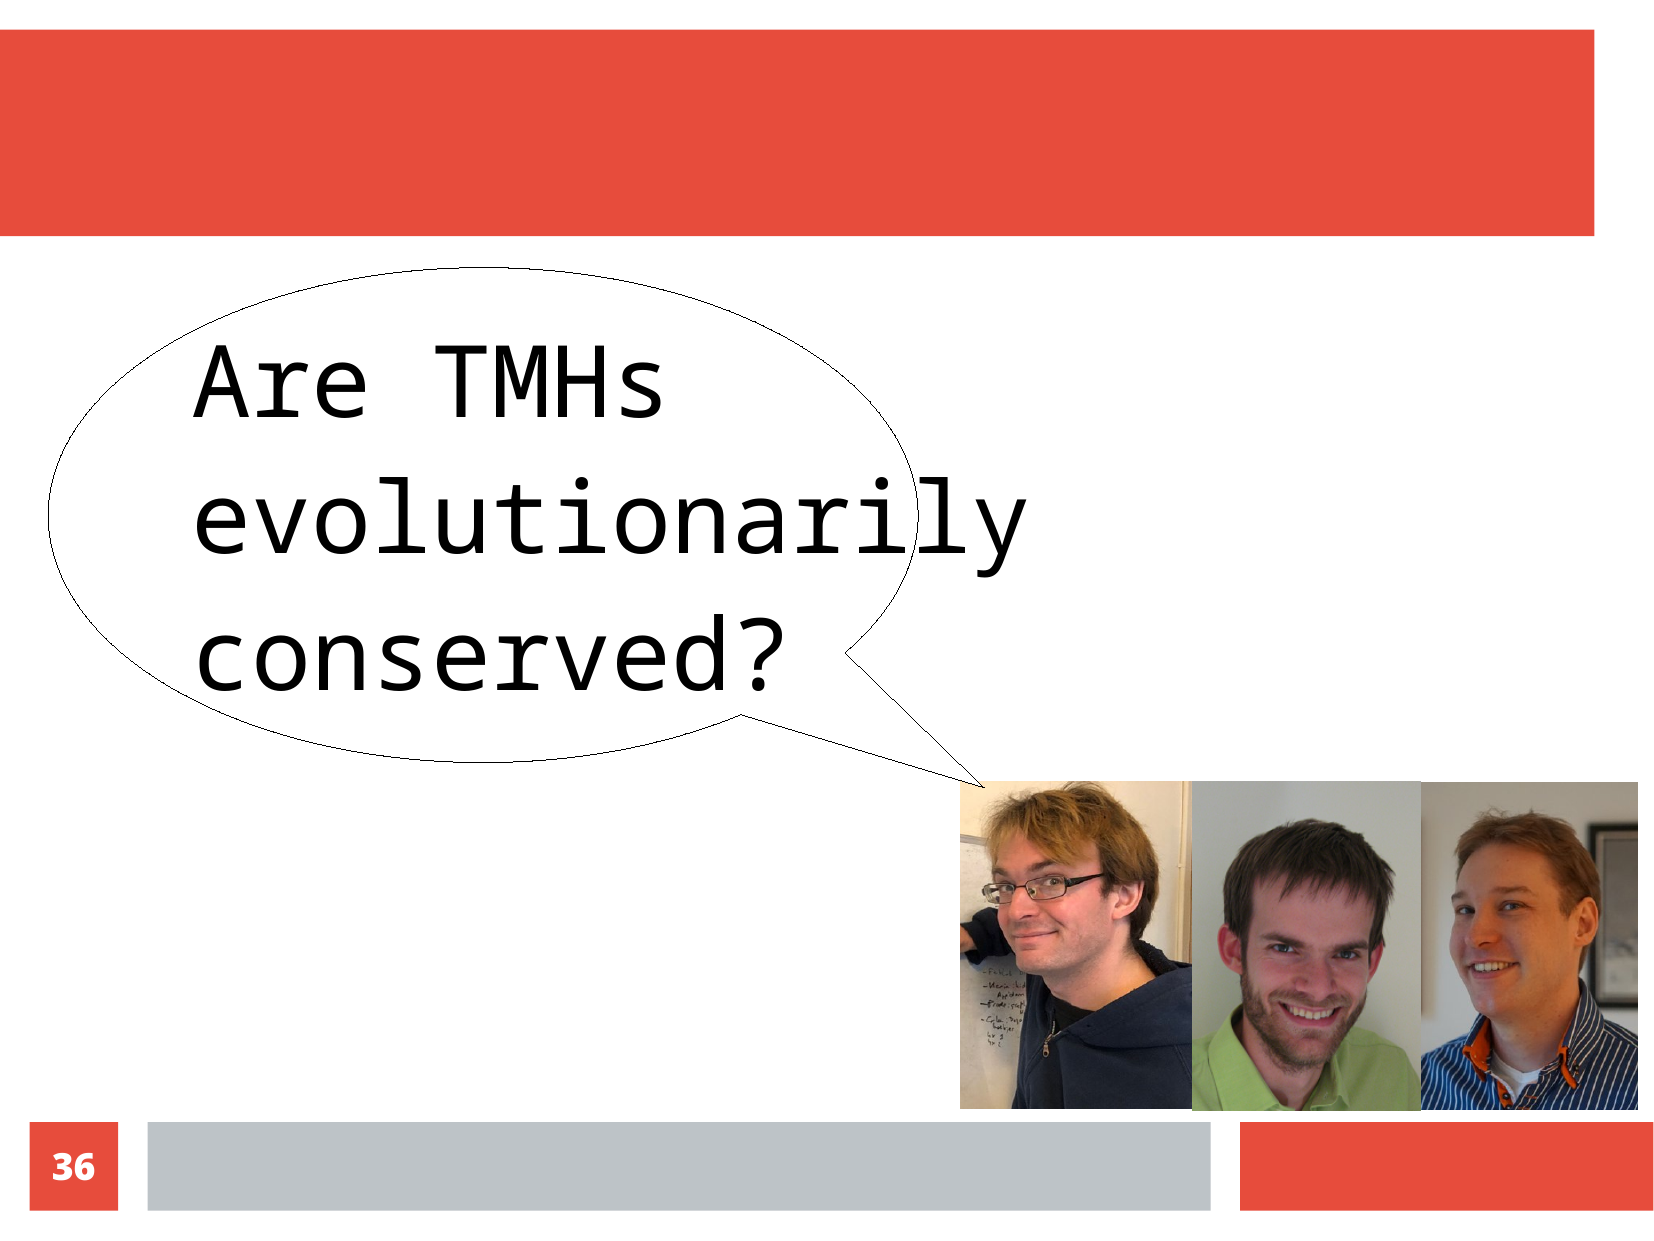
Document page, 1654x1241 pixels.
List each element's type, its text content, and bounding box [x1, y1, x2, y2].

picture [960, 781, 1638, 1111]
text_box Are TMHs evolutionarily conserved? [48, 267, 985, 788]
